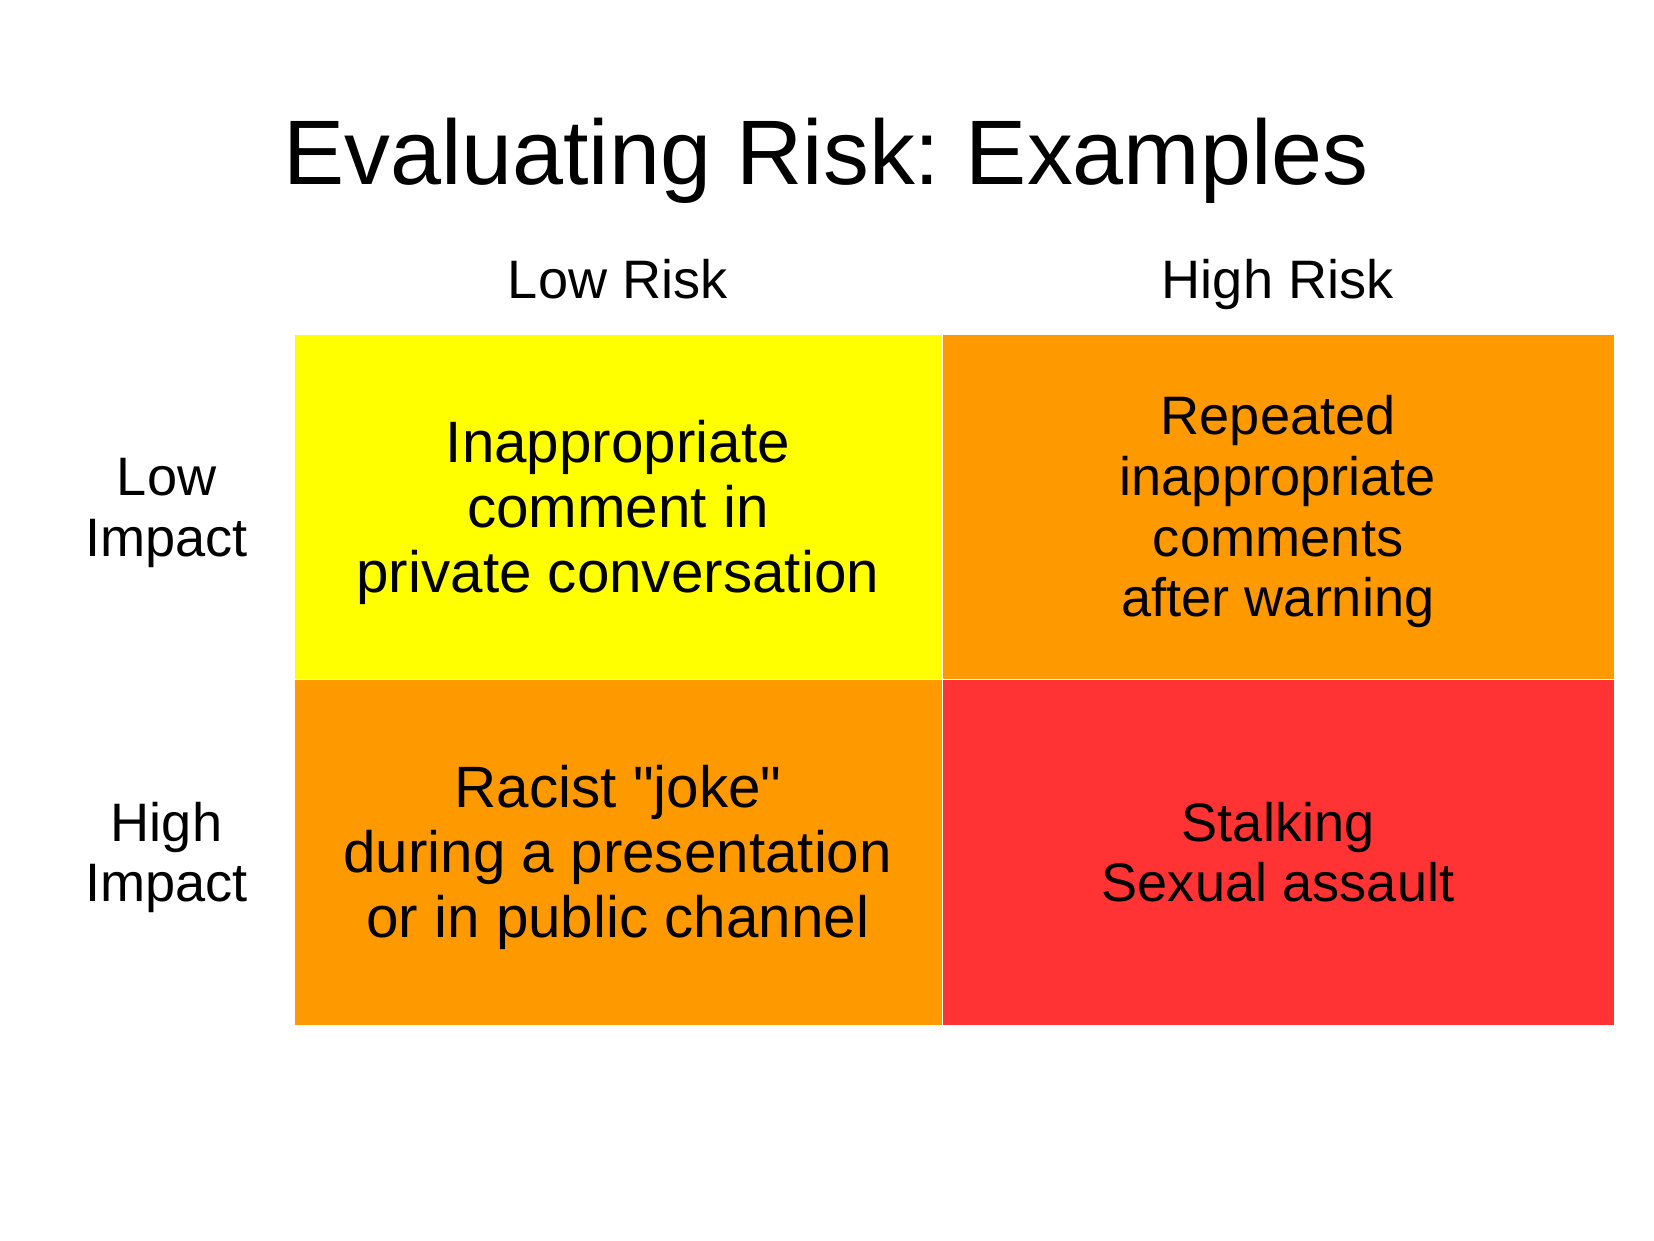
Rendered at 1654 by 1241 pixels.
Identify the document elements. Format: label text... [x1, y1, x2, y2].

table_header [40, 226, 294, 334]
table_header Low Risk [295, 226, 942, 334]
table_cell Repeated inappropriate comments after warning [943, 335, 1614, 679]
title Evaluating Risk: Examples [82, 49, 1571, 225]
table_header High Risk [943, 226, 1614, 334]
table_cell Racist "joke" during a presentation or in public channel [295, 680, 942, 1025]
table_cell Low Impact [40, 335, 294, 679]
table_cell High Impact [40, 680, 294, 1025]
table_cell Inappropriate comment in private conversation [295, 335, 942, 679]
table_cell Stalking Sexual assault [943, 680, 1614, 1025]
